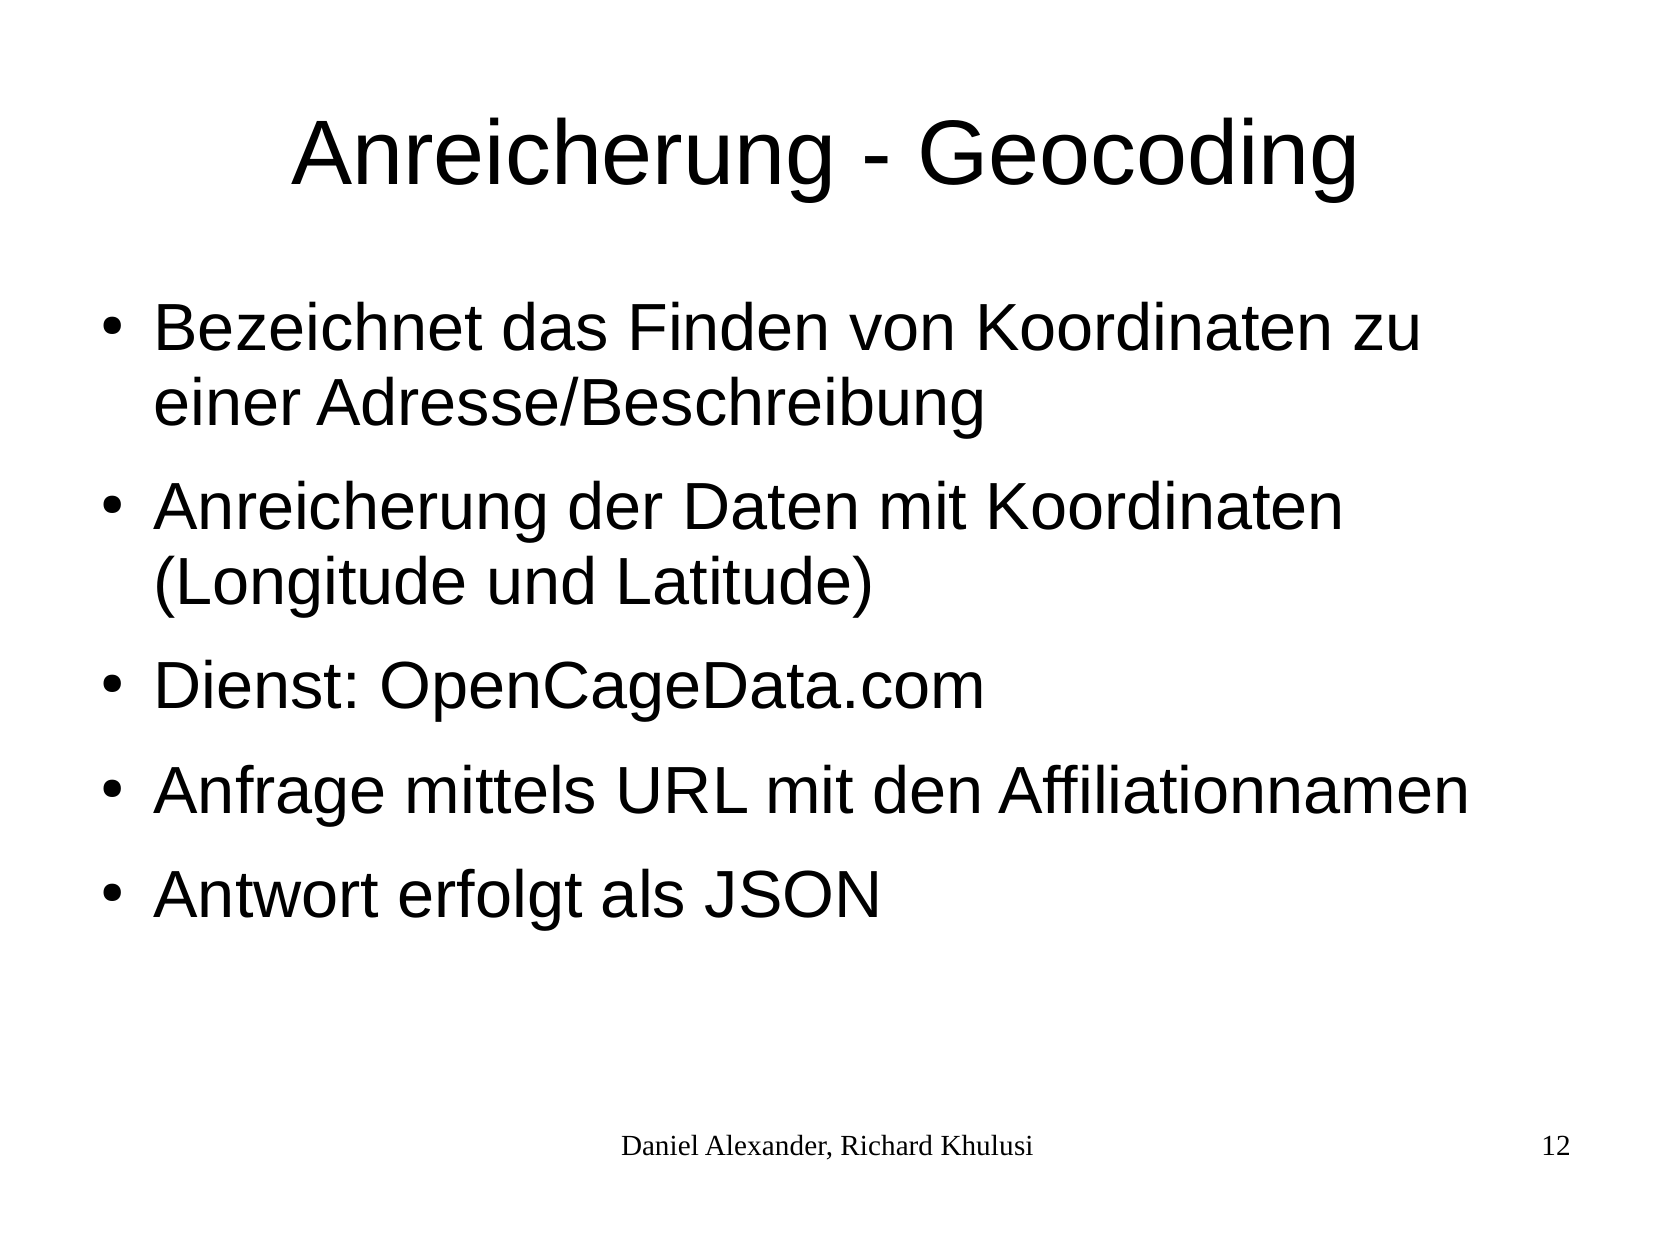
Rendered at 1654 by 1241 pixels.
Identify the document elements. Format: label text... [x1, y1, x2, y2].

title Anreicherung - Geocoding [82, 49, 1571, 257]
list Bezeichnet das Finden von Koordinaten zu einer Adresse/Beschreibung Anreicherung der Daten mit Koordinaten (Longitude und Latitude) Dienst: OpenCageData.com Anfrage mittels URL mit den Affiliationnamen Antwort erfolgt als JSON [82, 290, 1571, 1010]
